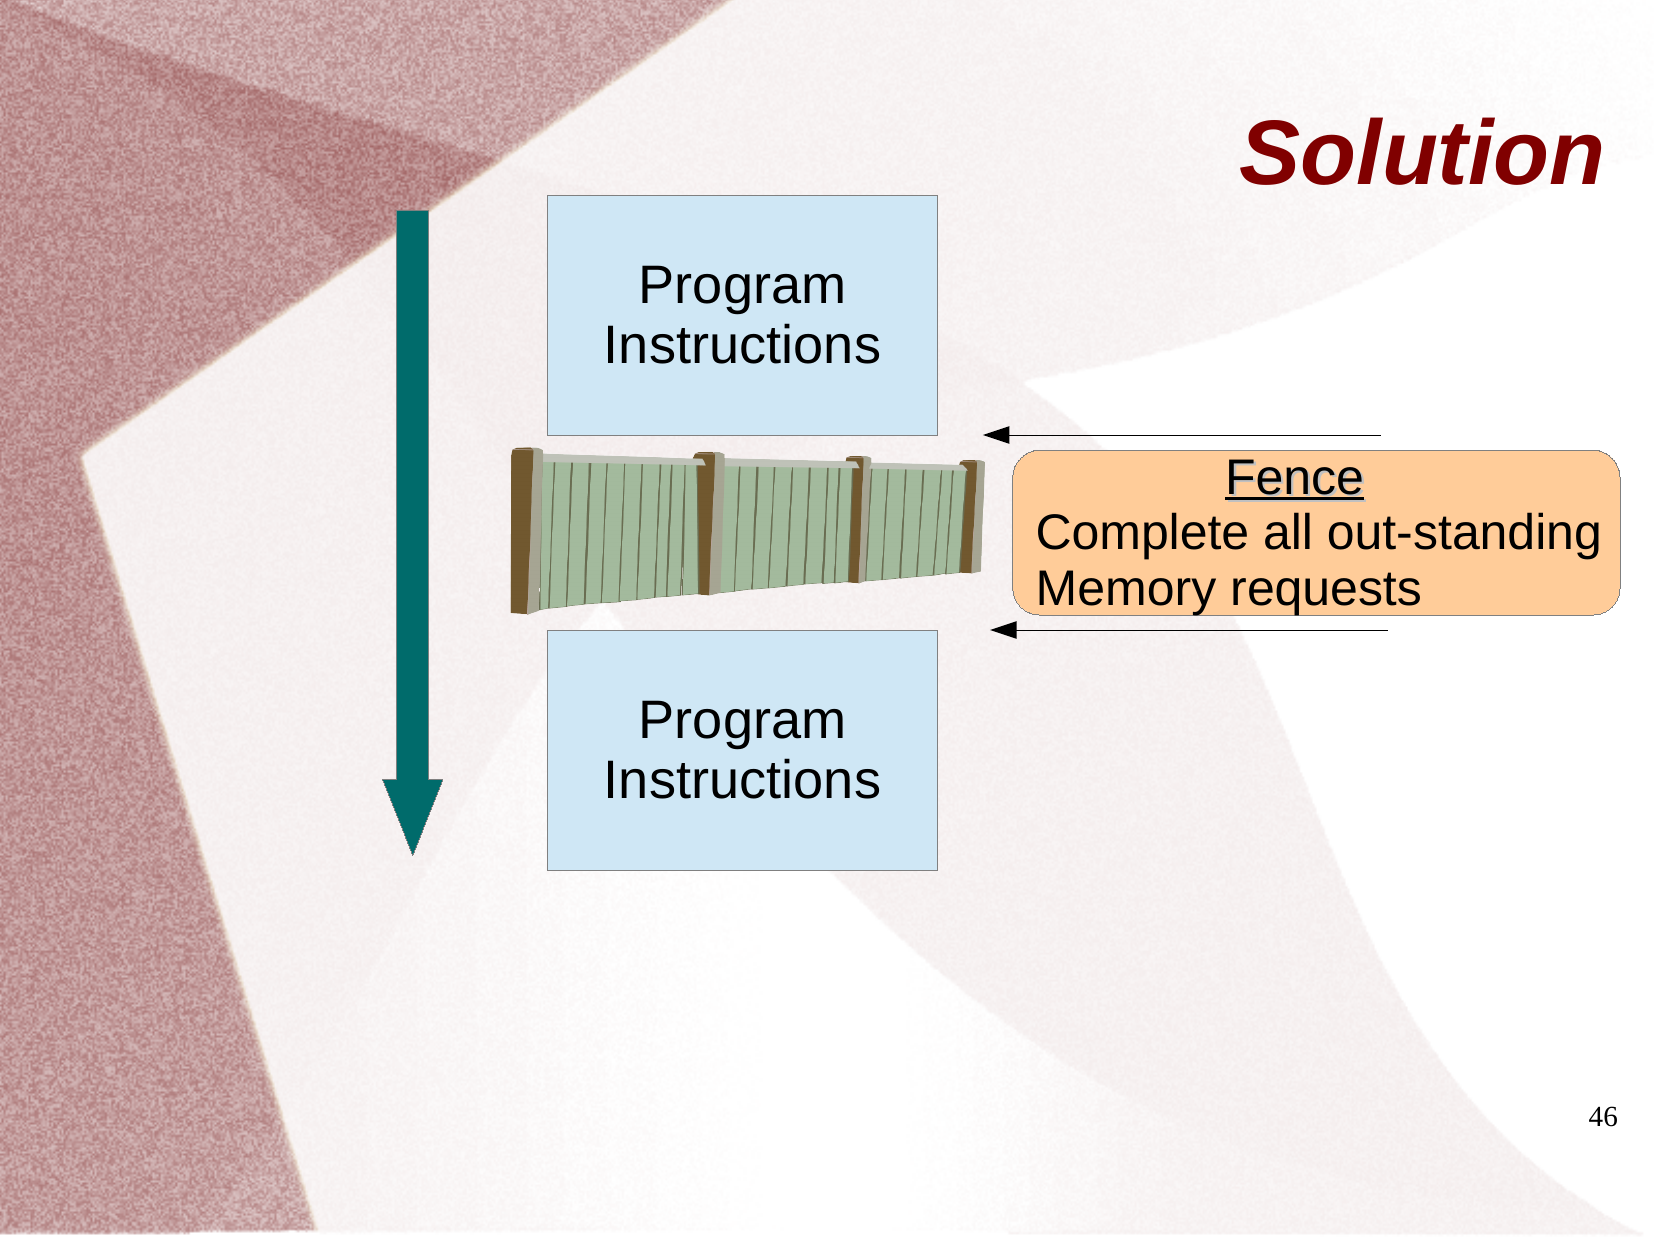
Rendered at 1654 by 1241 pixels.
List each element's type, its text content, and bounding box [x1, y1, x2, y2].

title Solution [596, 49, 1607, 257]
text_box Program Instructions [547, 630, 938, 871]
picture [0, 0, 1654, 1241]
text_box Fence Complete all out-standing Memory requests [1012, 450, 1621, 616]
text_box Program Instructions [547, 195, 938, 436]
text_box [382, 210, 443, 856]
